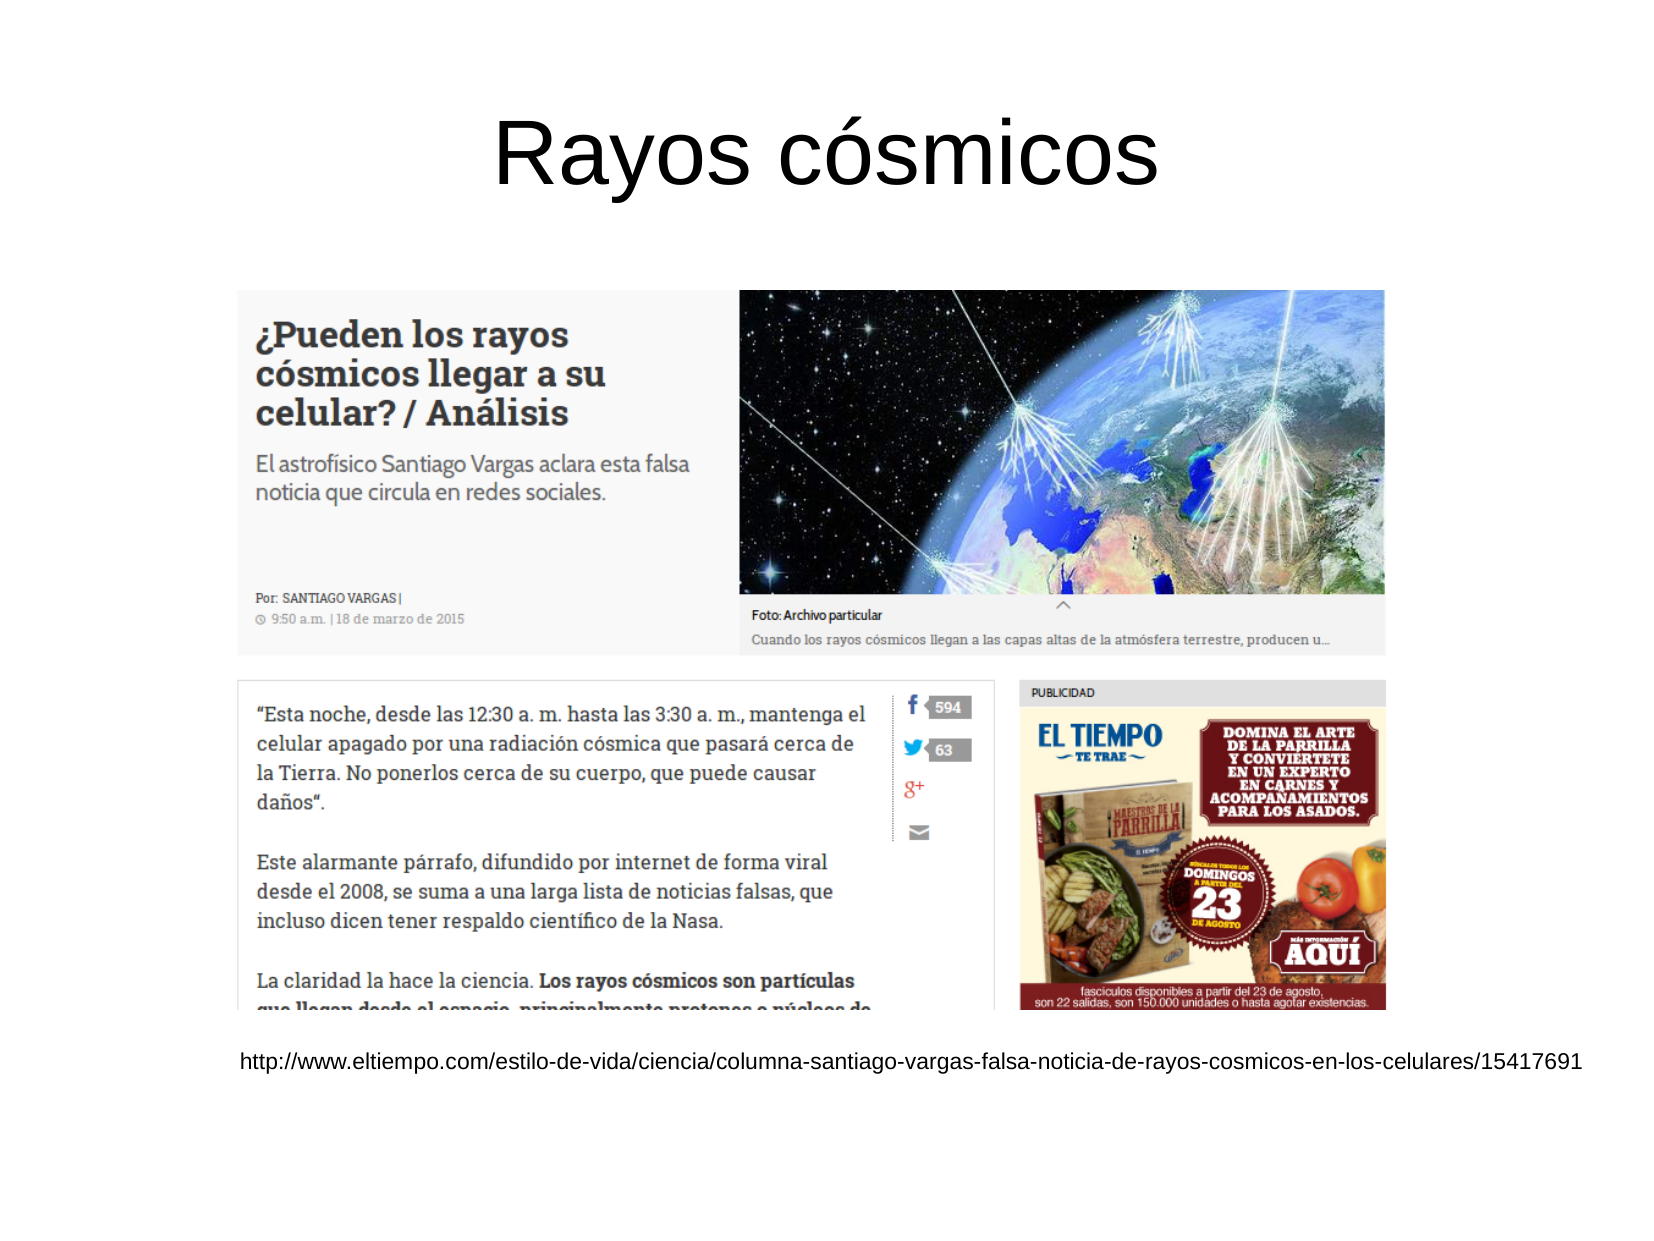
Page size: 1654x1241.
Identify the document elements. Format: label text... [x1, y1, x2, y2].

picture [230, 290, 1391, 1010]
text_box http://www.eltiempo.com/estilo-de-vida/ciencia/columna-santiago-vargas-falsa-noticia-de-rayos-cosmicos-en-los-celulares/15417691 [225, 1041, 1654, 1141]
title Rayos cósmicos [82, 49, 1571, 257]
